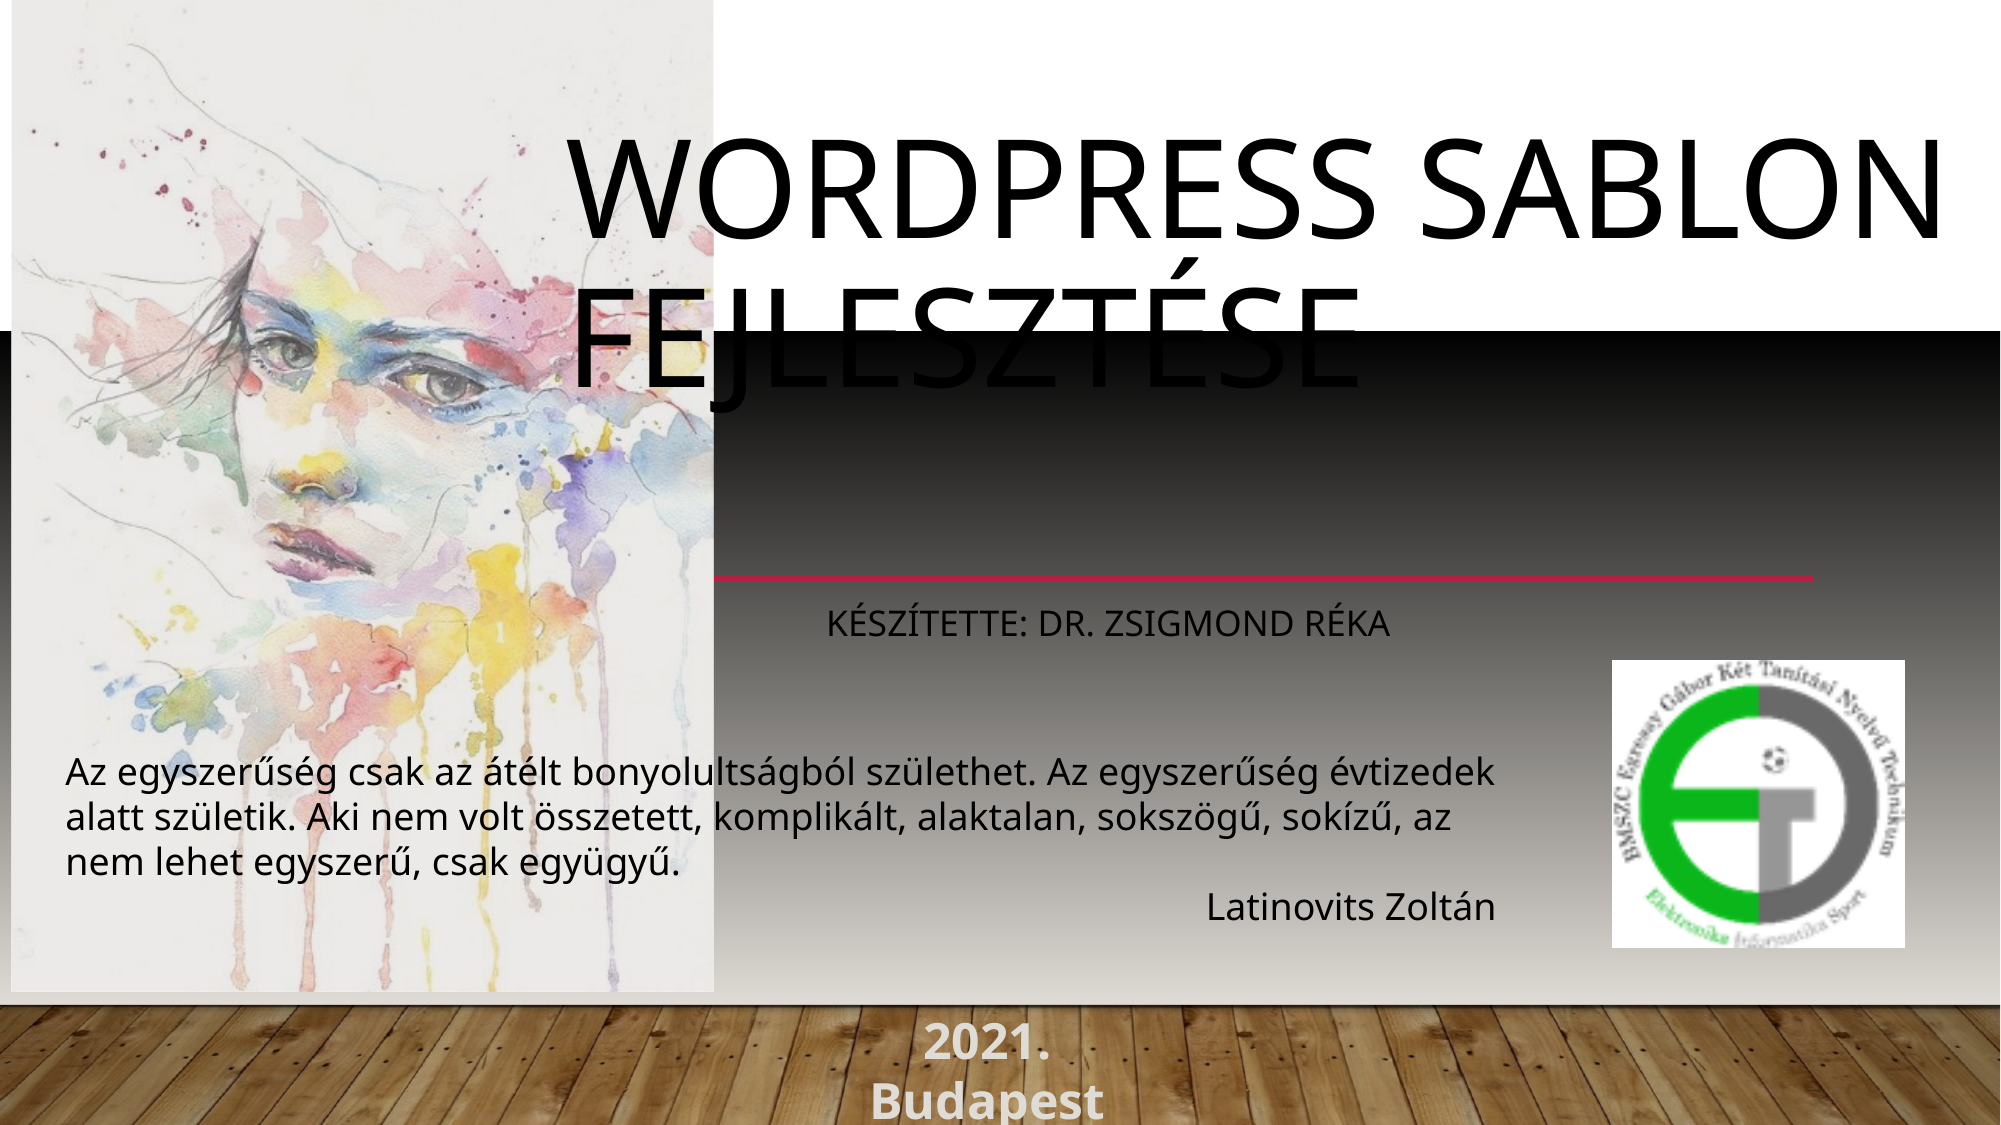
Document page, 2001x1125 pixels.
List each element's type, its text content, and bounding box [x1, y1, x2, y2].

text_box Az egyszerűség csak az átélt bonyolultságból születhet. Az egyszerűség évtizedek alatt születik. Aki nem volt összetett, komplikált, alaktalan, sokszögű, sokízű, az nem lehet egyszerű, csak együgyű. Latinovits Zoltán [50, 740, 1522, 983]
picture [1612, 660, 1905, 948]
title WordPress Sablon fejlesztése [550, 0, 1968, 417]
text_box 2021. Budapest [716, 1001, 1259, 1125]
subtitle Készítette: Dr. Zsigmond Réka [810, 581, 2000, 659]
picture [11, 0, 714, 992]
